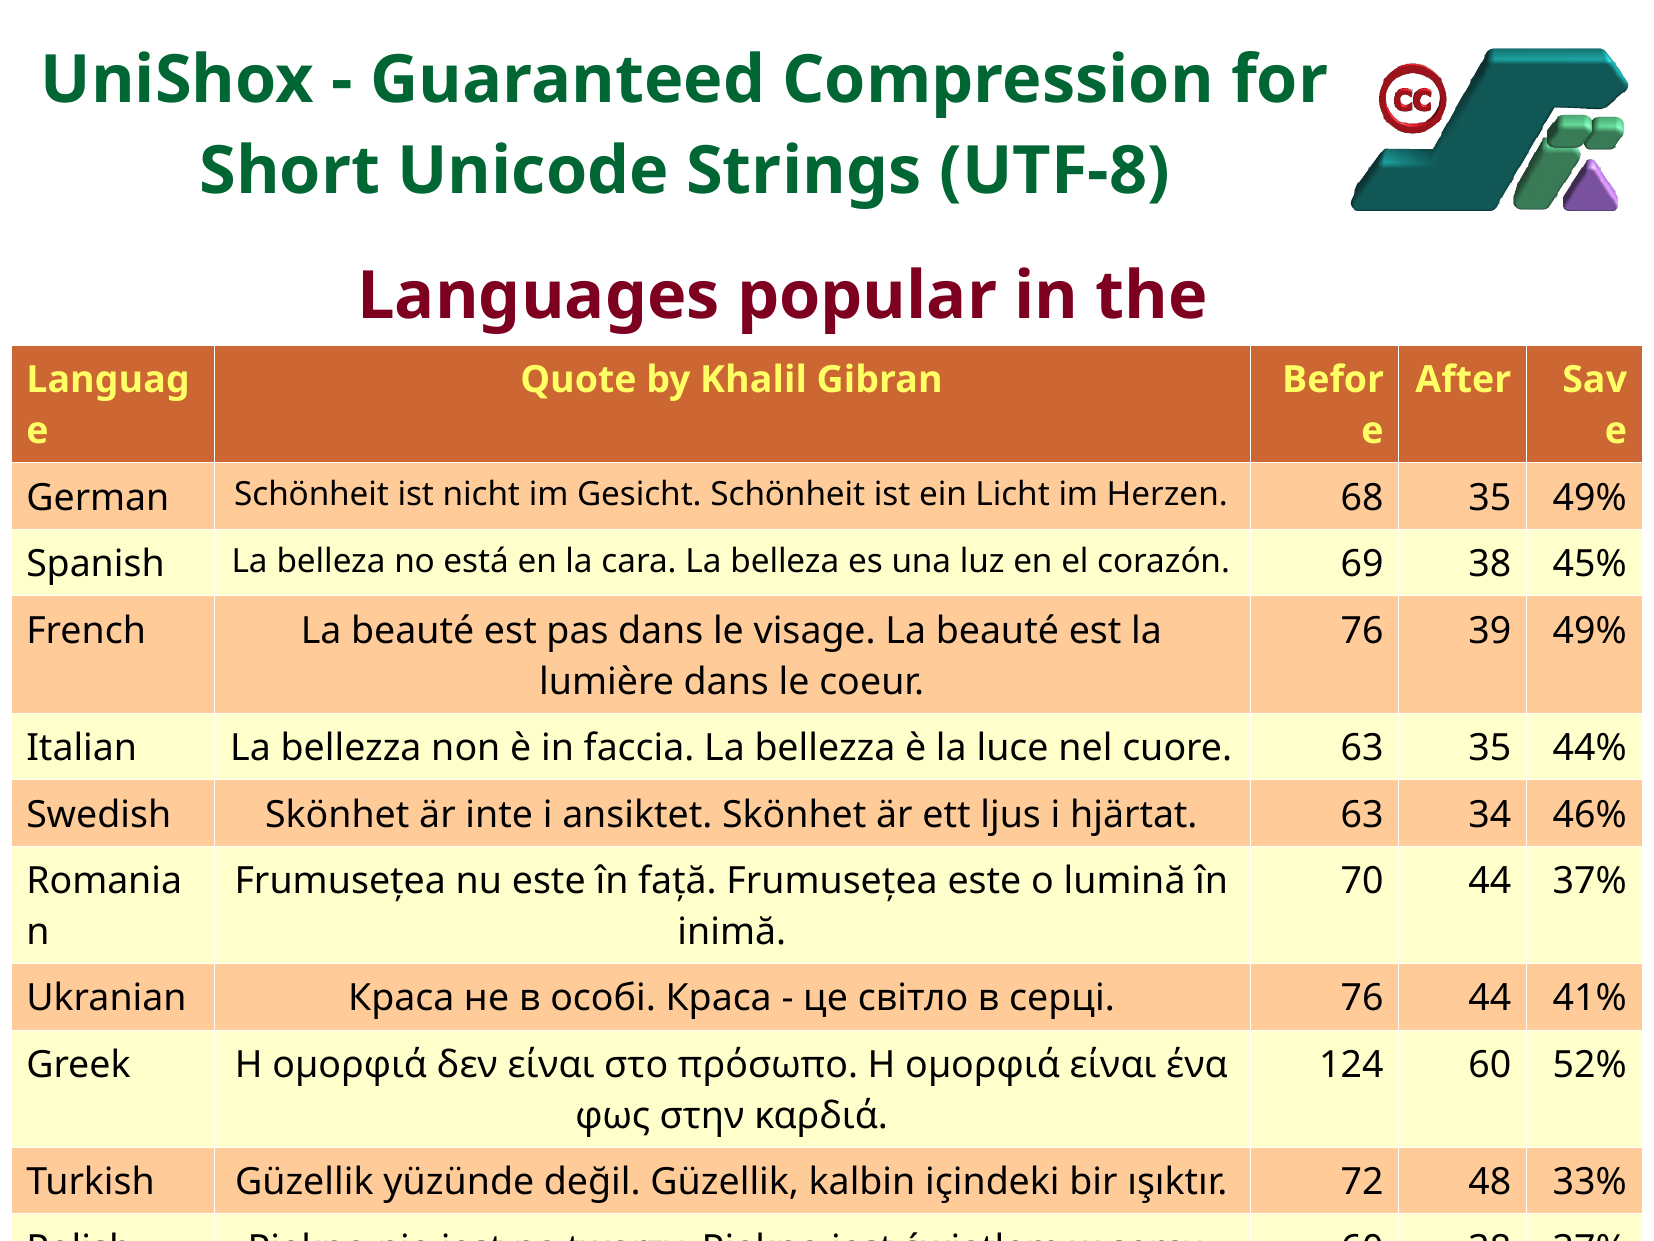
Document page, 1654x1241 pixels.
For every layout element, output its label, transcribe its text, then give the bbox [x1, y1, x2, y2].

table_cell French [12, 596, 214, 713]
table_cell German [12, 463, 214, 529]
table_cell Turkish [12, 1148, 214, 1213]
table_cell 60 [1399, 1031, 1526, 1147]
table_cell 35 [1399, 463, 1526, 529]
table_cell 124 [1251, 1031, 1398, 1147]
table_cell 33% [1527, 1148, 1642, 1213]
table_header Quote by Khalil Gibran [215, 346, 1250, 462]
table_cell 76 [1251, 964, 1398, 1030]
table_cell 48 [1399, 1148, 1526, 1213]
table_cell 52% [1527, 1031, 1642, 1147]
table_cell Polish [12, 1214, 214, 1241]
text_box UniShox - Guaranteed Compression for Short Unicode Strings (UTF-8) [23, 23, 1347, 237]
table_cell 49% [1527, 596, 1642, 713]
table_cell 70 [1251, 847, 1398, 963]
table_cell 44 [1399, 847, 1526, 963]
table_cell 46% [1527, 780, 1642, 846]
table_cell Swedish [12, 780, 214, 846]
table_cell 68 [1251, 463, 1398, 529]
table_cell 38 [1399, 530, 1526, 595]
table_header After [1399, 346, 1526, 462]
table_cell 41% [1527, 964, 1642, 1030]
table_cell 44 [1399, 964, 1526, 1030]
table_cell Frumusețea nu este în față. Frumusețea este o lumină în inimă. [215, 847, 1250, 963]
table_cell La belleza no está en la cara. La belleza es una luz en el corazón. [215, 530, 1250, 595]
table_cell Piękno nie jest na twarzy. Piękno jest światłem w sercu. [215, 1214, 1250, 1241]
table_cell Краса не в особі. Краса - це світло в серці. [215, 964, 1250, 1030]
table_cell Romanian [12, 847, 214, 963]
table_cell 44% [1527, 714, 1642, 779]
table_cell 72 [1251, 1148, 1398, 1213]
picture [1340, 47, 1630, 213]
text_box Languages popular in the Europe [342, 240, 1371, 343]
table_header Save [1527, 346, 1642, 462]
table_cell 37% [1527, 1214, 1642, 1241]
table_cell 49% [1527, 463, 1642, 529]
table_cell La bellezza non è in faccia. La bellezza è la luce nel cuore. [215, 714, 1250, 779]
table_cell Spanish [12, 530, 214, 595]
table_cell 34 [1399, 780, 1526, 846]
table_cell 39 [1399, 596, 1526, 713]
table_cell Schönheit ist nicht im Gesicht. Schönheit ist ein Licht im Herzen. [215, 463, 1250, 529]
table_cell 45% [1527, 530, 1642, 595]
table_cell Ukranian [12, 964, 214, 1030]
table_cell Skönhet är inte i ansiktet. Skönhet är ett ljus i hjärtat. [215, 780, 1250, 846]
table_cell Güzellik yüzünde değil. Güzellik, kalbin içindeki bir ışıktır. [215, 1148, 1250, 1213]
table_cell 69 [1251, 530, 1398, 595]
table_cell Italian [12, 714, 214, 779]
table_cell 38 [1399, 1214, 1526, 1241]
table_header Language [12, 346, 214, 462]
table_cell 35 [1399, 714, 1526, 779]
table_cell Greek [12, 1031, 214, 1147]
table_header Before [1251, 346, 1398, 462]
table_cell 63 [1251, 714, 1398, 779]
table_cell 37% [1527, 847, 1642, 963]
table_cell 63 [1251, 780, 1398, 846]
table_cell 76 [1251, 596, 1398, 713]
table_cell La beauté est pas dans le visage. La beauté est la lumière dans le coeur. [215, 596, 1250, 713]
table_cell Η ομορφιά δεν είναι στο πρόσωπο. Η ομορφιά είναι ένα φως στην καρδιά. [215, 1031, 1250, 1147]
table_cell 60 [1251, 1214, 1398, 1241]
